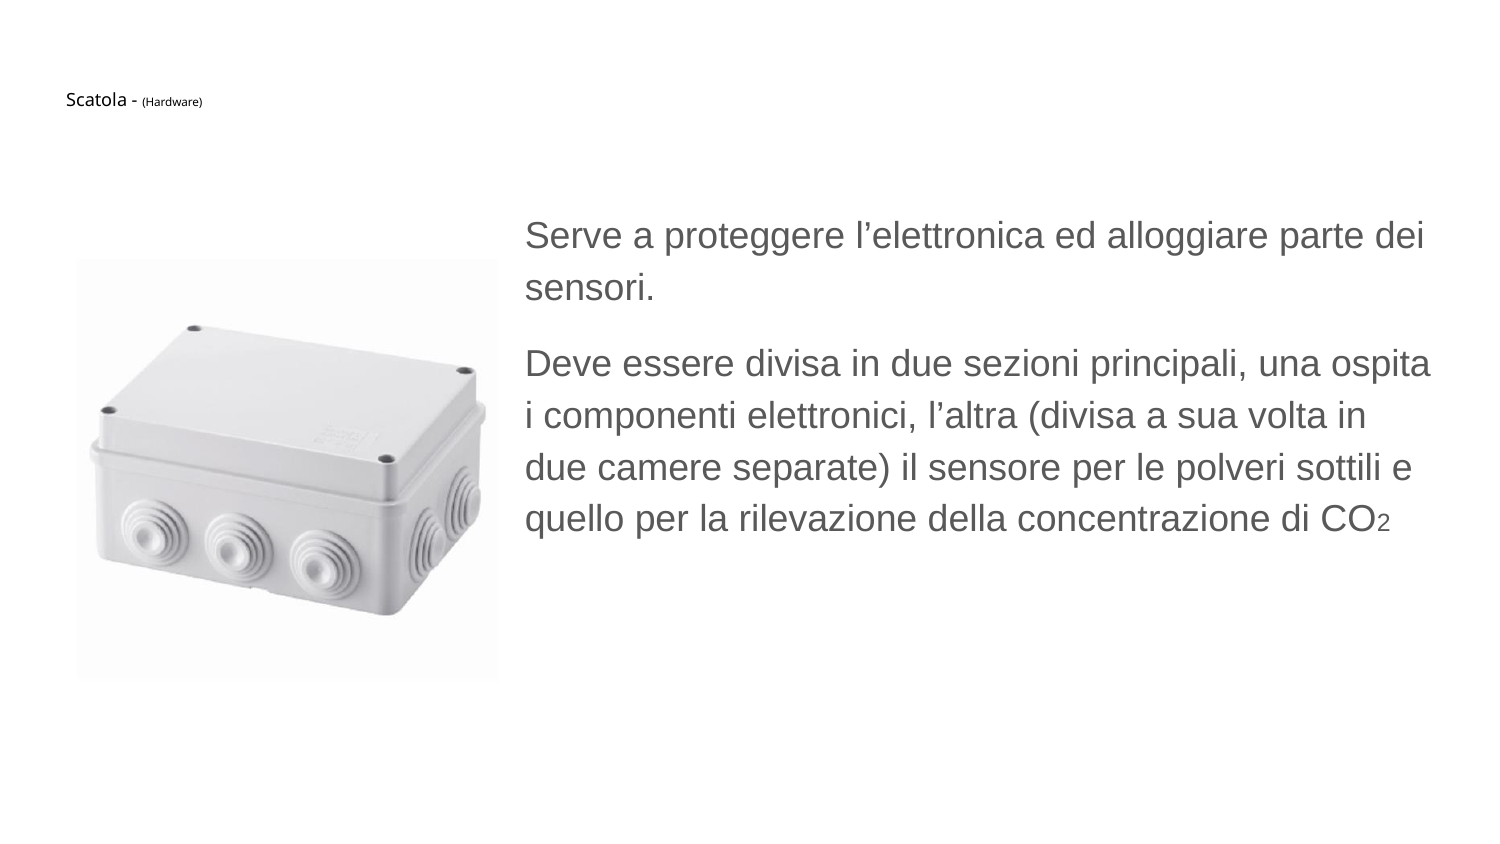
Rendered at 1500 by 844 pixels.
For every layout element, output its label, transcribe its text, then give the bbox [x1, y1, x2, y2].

list Serve a proteggere l’elettronica ed alloggiare parte dei sensori. Deve essere divisa in due sezioni principali, una ospita i componenti elettronici, l’altra (divisa a sua volta in due camere separate) il sensore per le polveri sottili e quello per la rilevazione della concentrazione di CO2 [509, 189, 1449, 750]
picture [7, 188, 568, 750]
title Scatola - (Hardware) [51, 72, 1449, 167]
